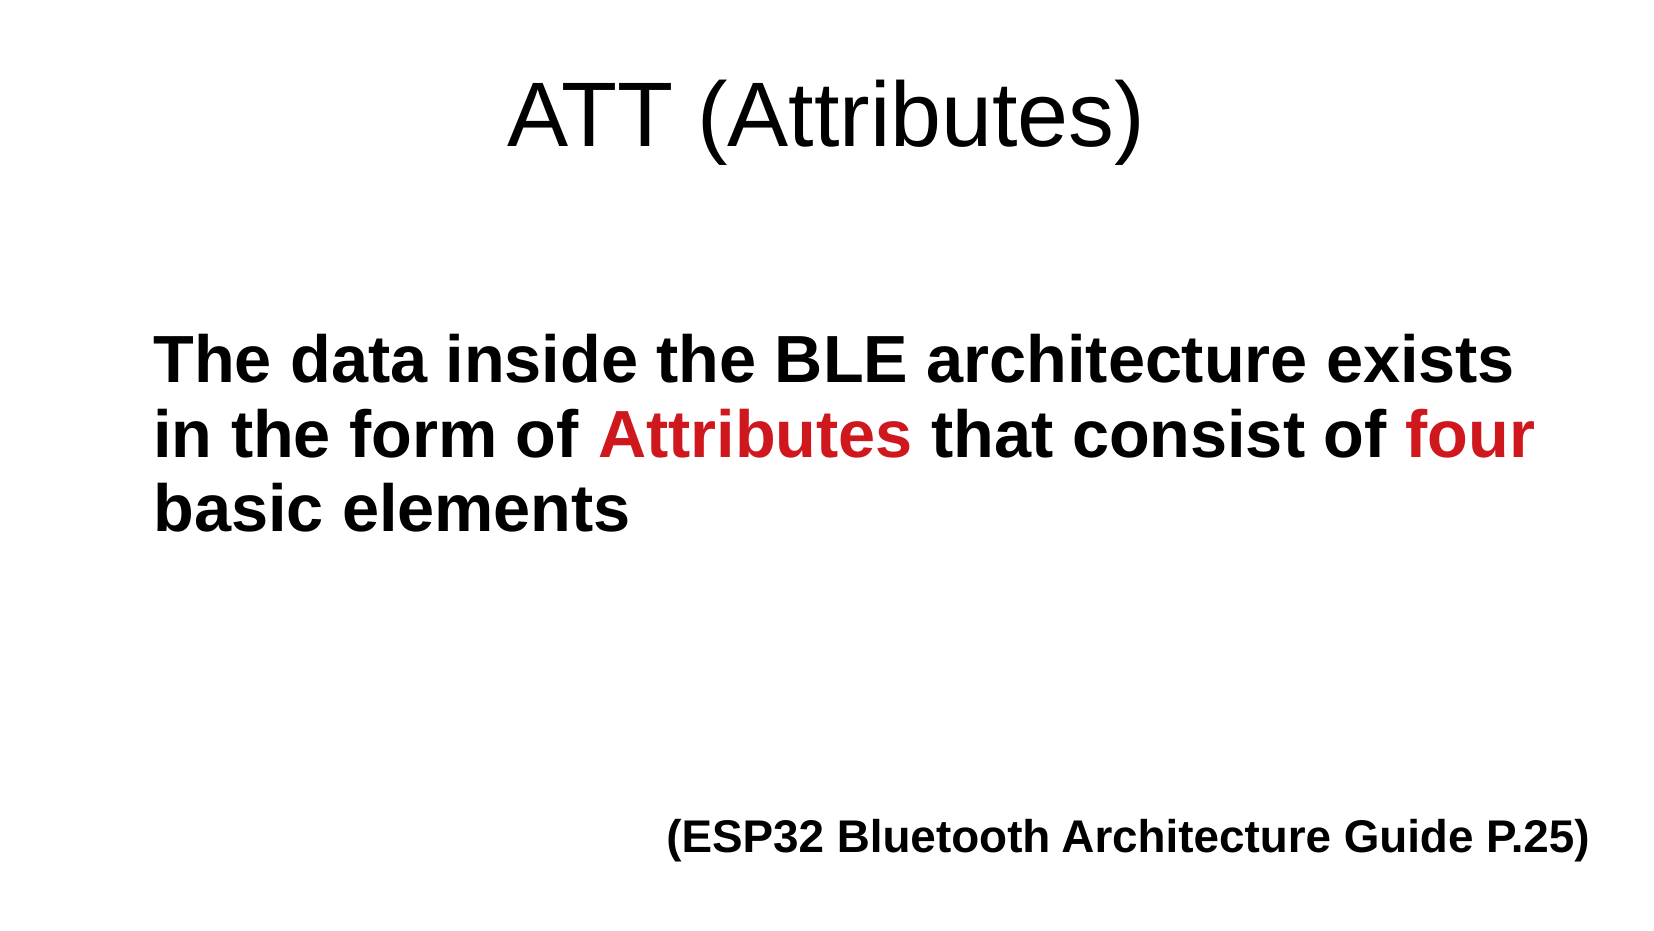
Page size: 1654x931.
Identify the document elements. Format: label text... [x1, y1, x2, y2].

title ATT (Attributes) [82, 37, 1571, 193]
text_box (ESP32 Bluetooth Architecture Guide P.25) [651, 803, 1606, 871]
list The data inside the BLE architecture exists in the form of Attributes that consist of four basic elements [82, 217, 1571, 758]
